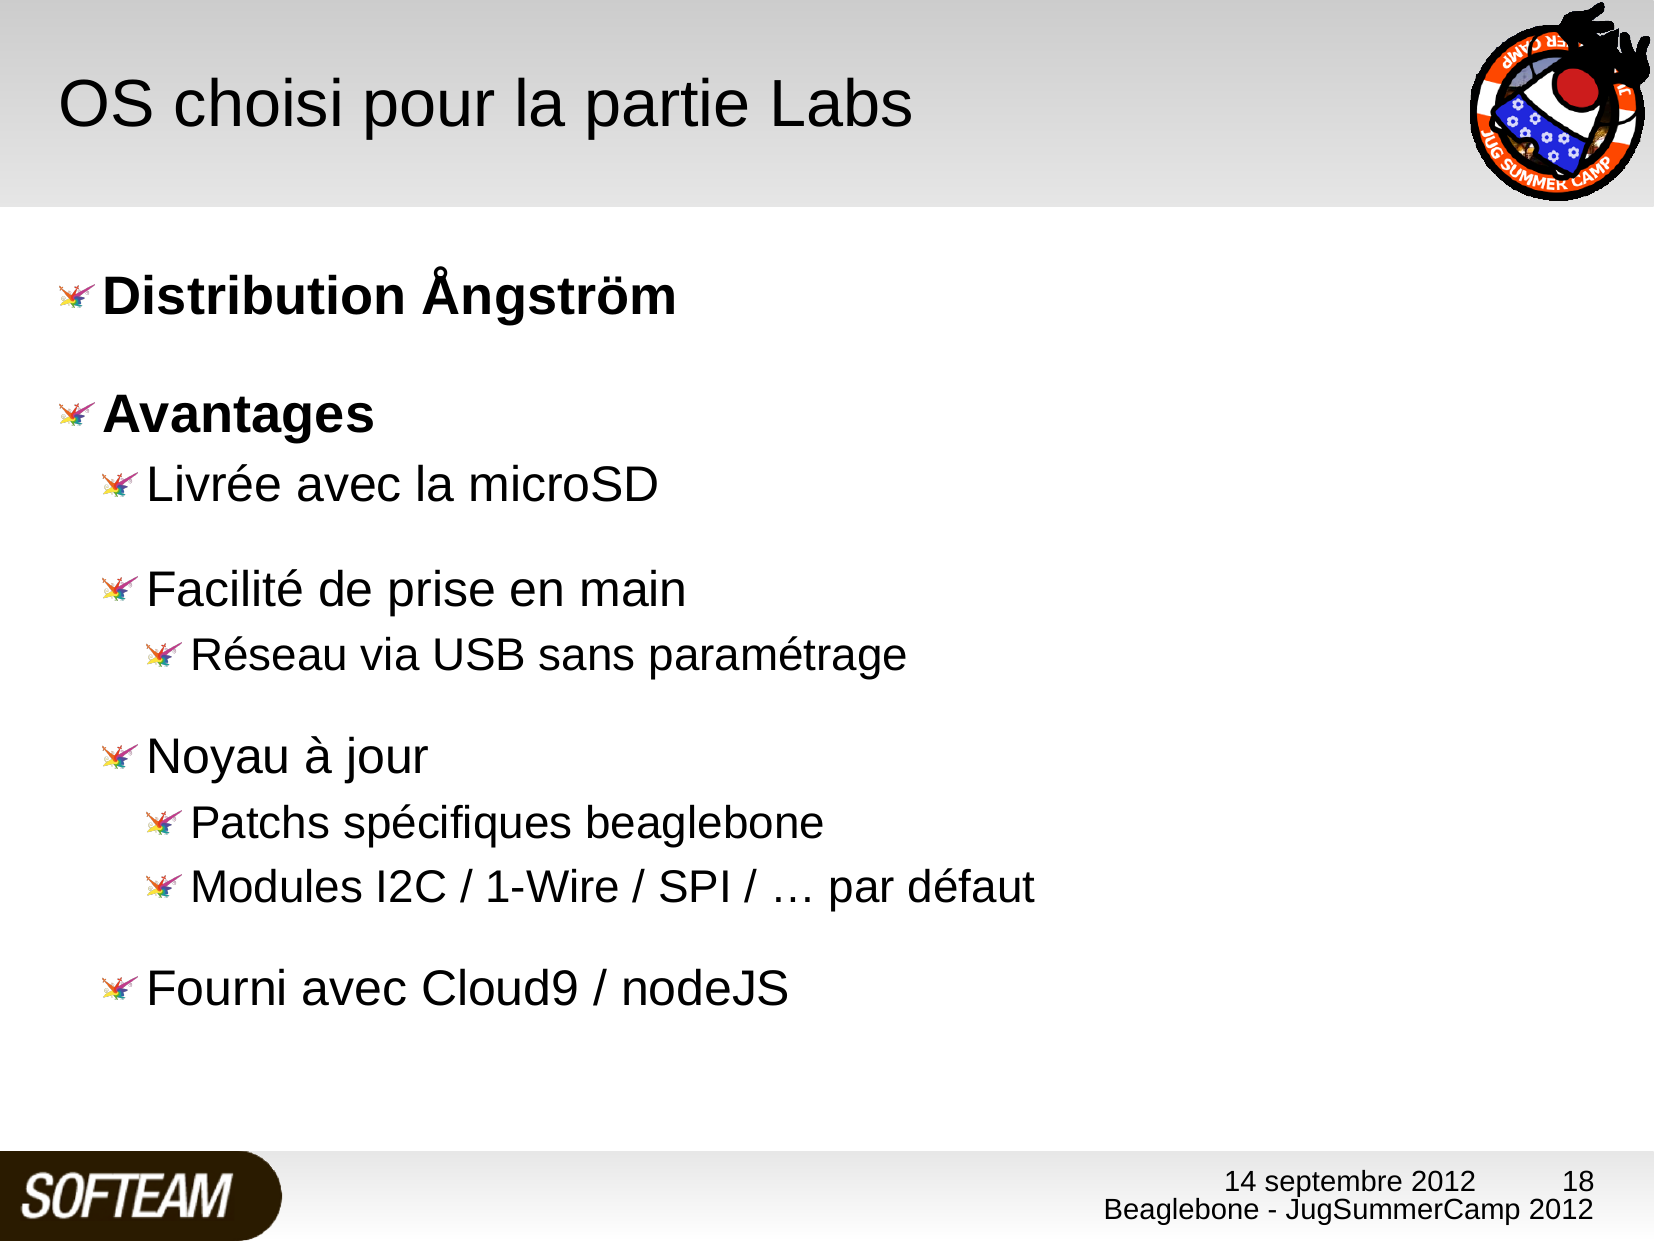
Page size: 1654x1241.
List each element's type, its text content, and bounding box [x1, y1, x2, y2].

picture [0, 1151, 286, 1241]
list Distribution Ångström Avantages Livrée avec la microSD Facilité de prise en main Réseau via USB sans paramétrage Noyau à jour Patchs spécifiques beaglebone Modules I2C / 1-Wire / SPI / … par défaut Fourni avec Cloud9 / nodeJS [59, 265, 1595, 1152]
title OS choisi pour la partie Labs [59, 29, 1359, 178]
picture [1465, 0, 1654, 207]
